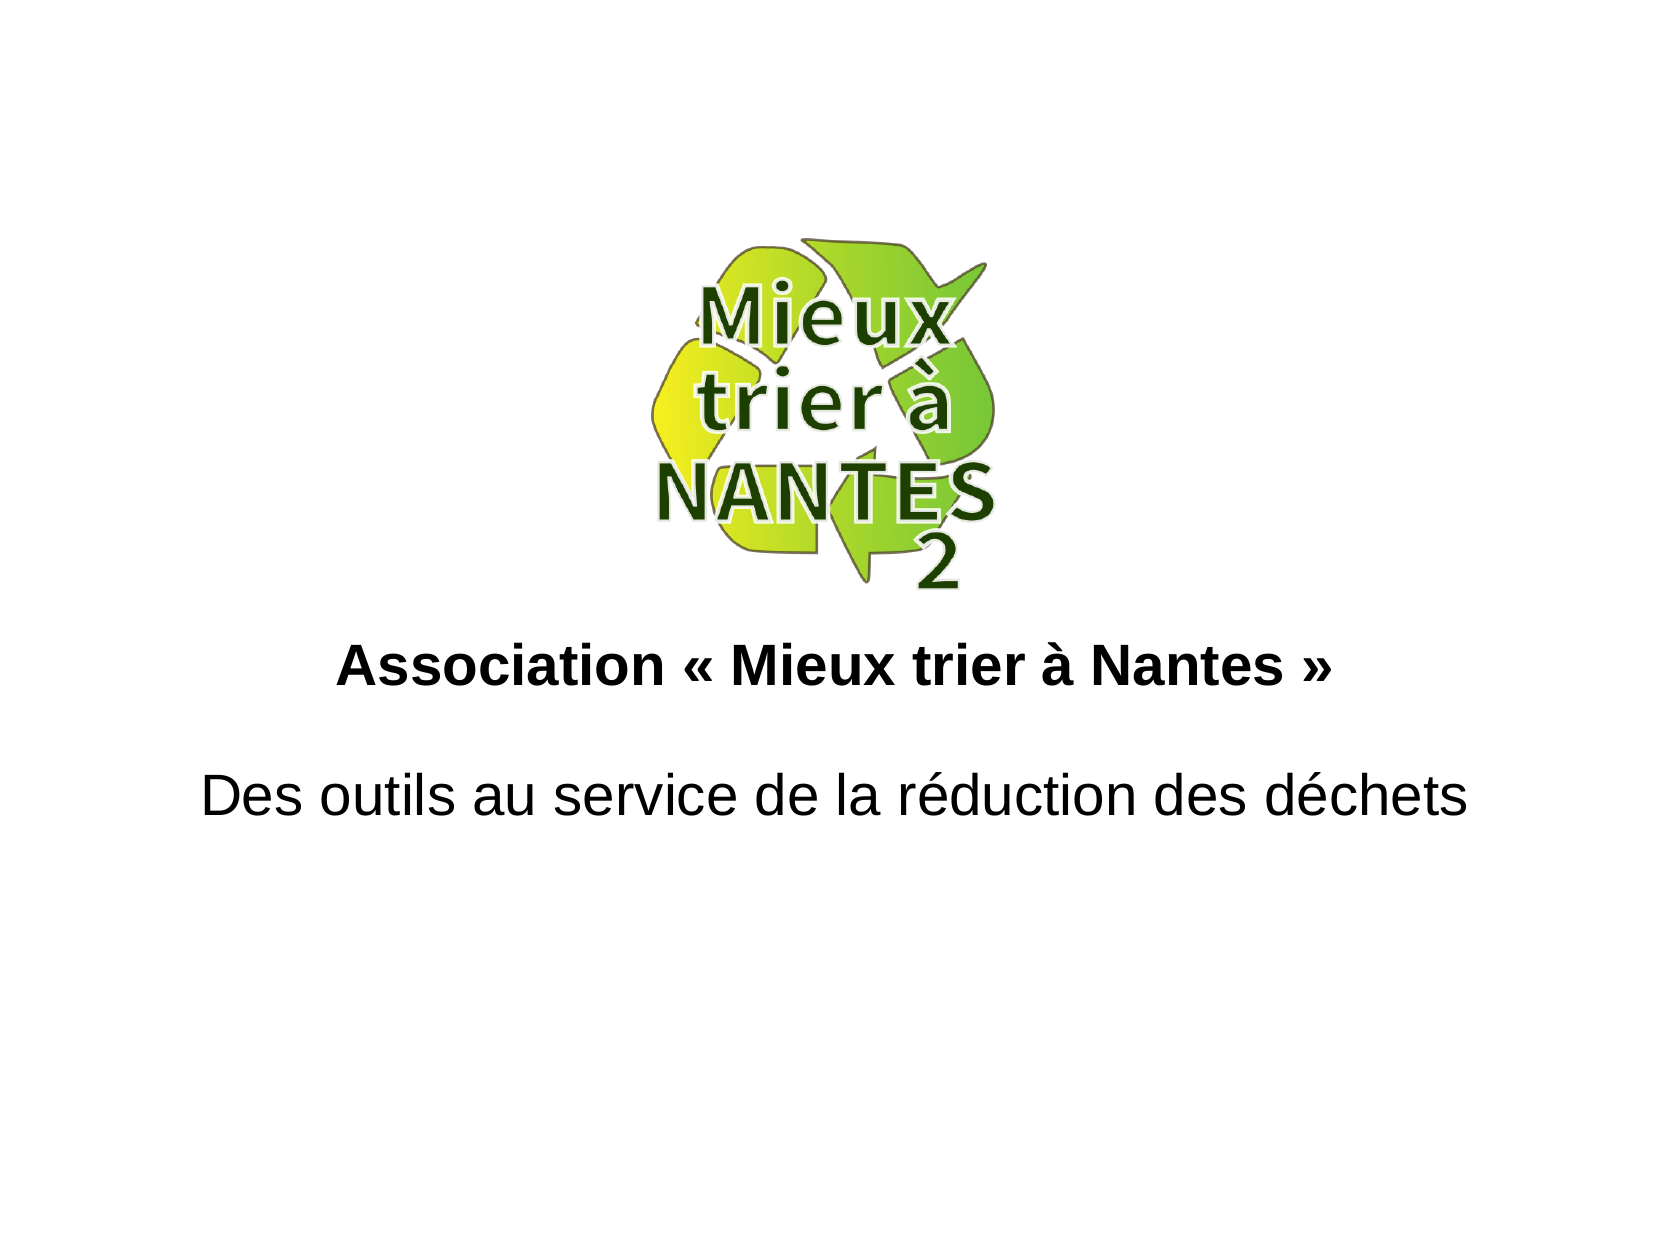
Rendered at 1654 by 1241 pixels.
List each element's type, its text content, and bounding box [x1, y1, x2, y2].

text_box Association « Mieux trier à Nantes » Des outils au service de la réduction des déchets [147, 626, 1523, 1096]
picture [651, 238, 1007, 592]
